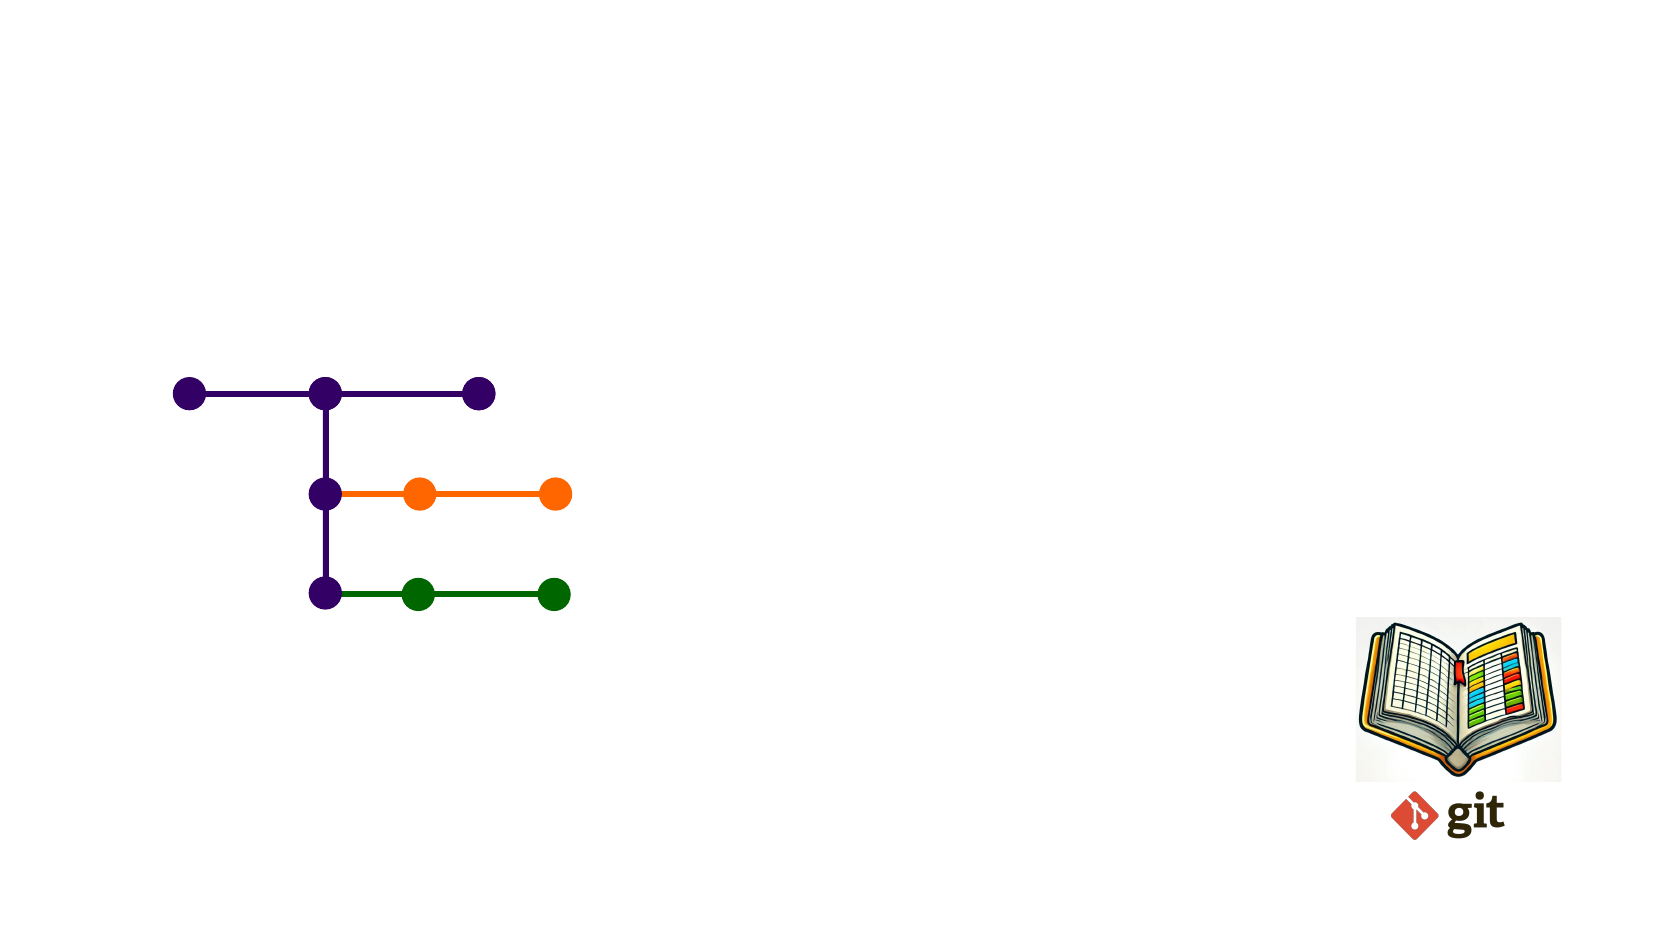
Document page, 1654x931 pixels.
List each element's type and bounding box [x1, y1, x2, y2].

text_box [401, 577, 435, 612]
text_box [308, 477, 322, 511]
picture [1355, 617, 1562, 782]
text_box [309, 397, 342, 411]
text_box [308, 576, 342, 610]
text_box [308, 377, 342, 391]
text_box [537, 577, 571, 612]
picture [1391, 791, 1505, 840]
text_box [403, 477, 437, 511]
text_box [462, 377, 496, 411]
text_box [172, 377, 206, 411]
text_box [538, 477, 573, 511]
text_box [329, 477, 342, 511]
